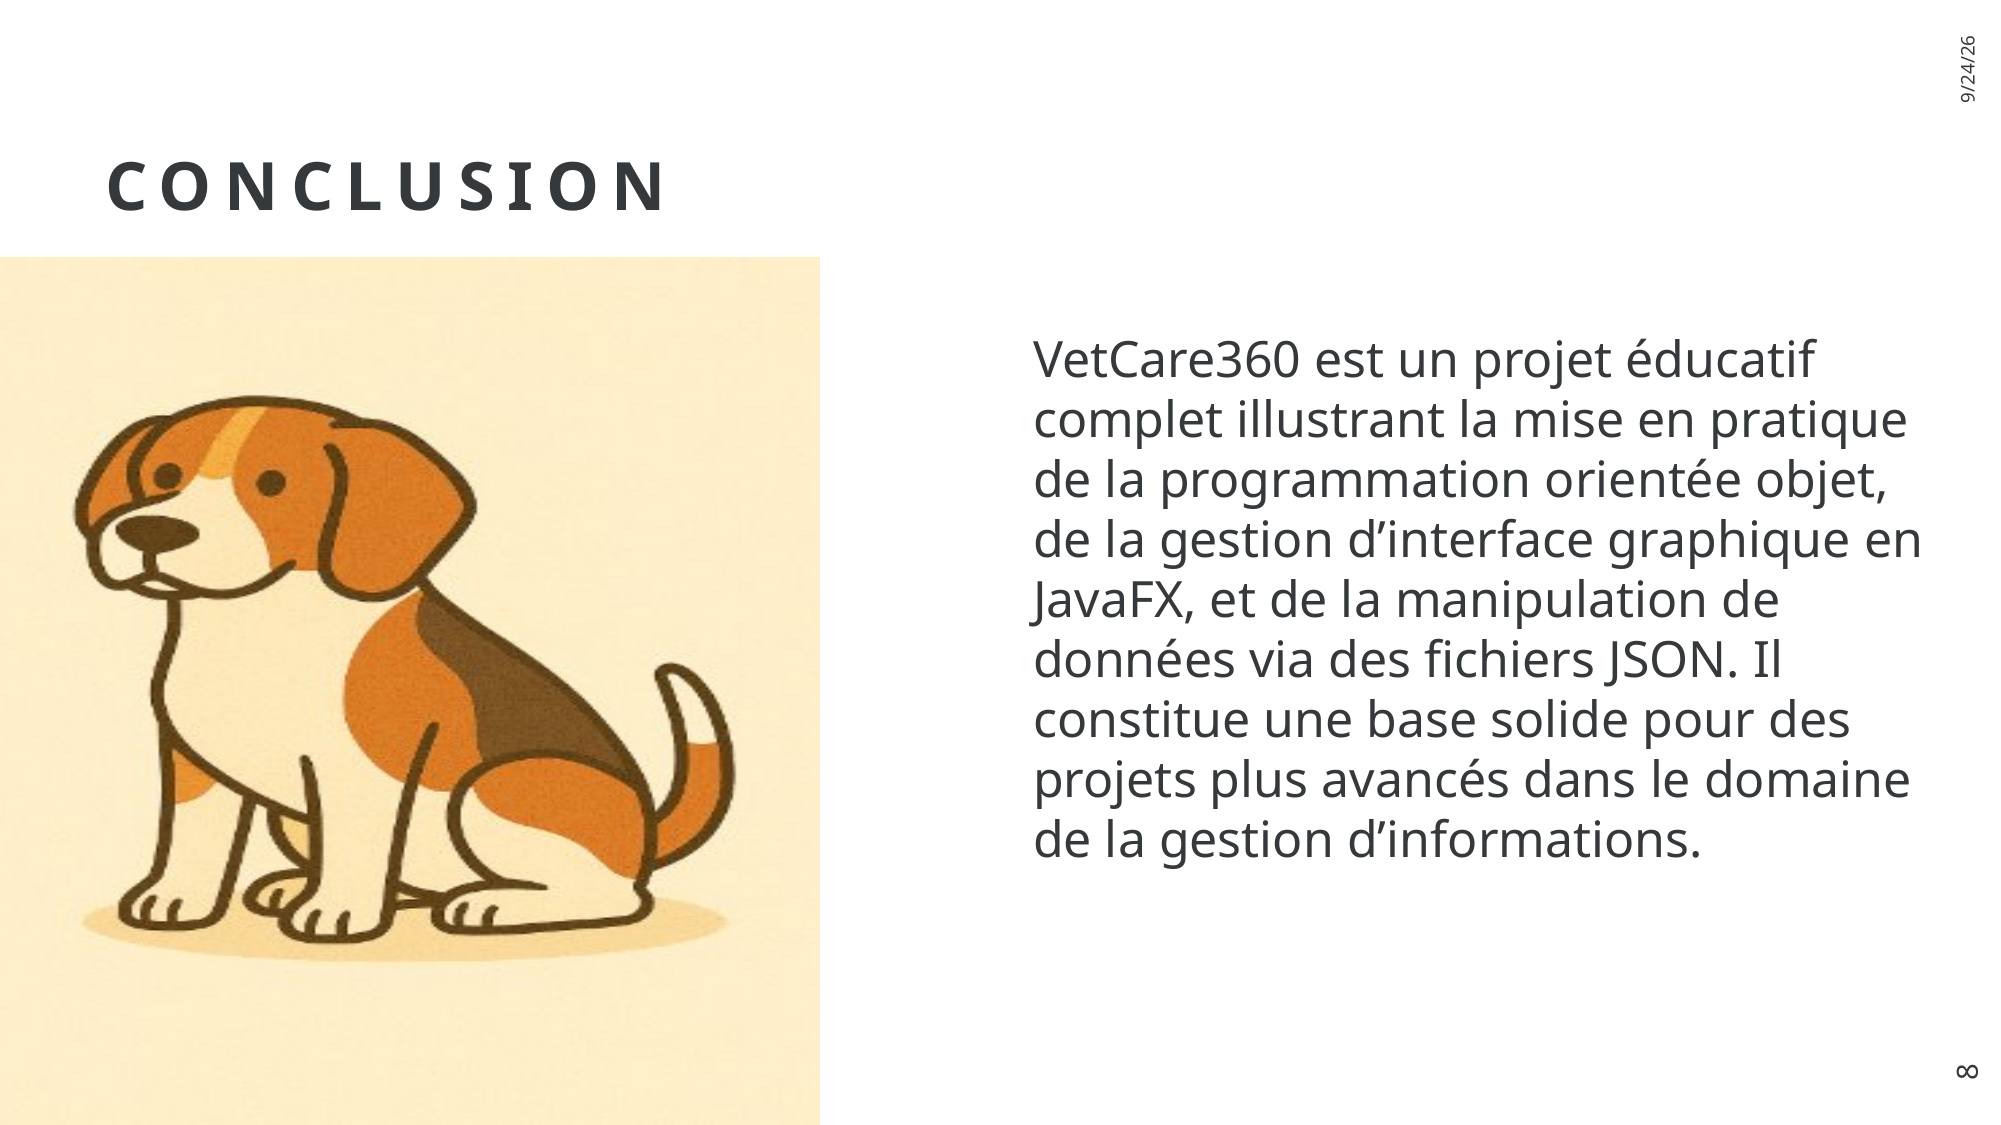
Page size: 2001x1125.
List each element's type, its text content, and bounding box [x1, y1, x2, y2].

picture [0, 257, 820, 1125]
title Conclusion [90, 104, 1844, 259]
slide_number 13 [1937, 1019, 2000, 1125]
list VetCare360 est un projet éducatif complet illustrant la mise en pratique de la programmation orientée objet, de la gestion d’interface graphique en JavaFX, et de la manipulation de données via des fichiers JSON. Il constitue une base solide pour des projets plus avancés dans le domaine de la gestion d’informations. [1018, 326, 1929, 1020]
slide_number 2/27/2025 [1937, 0, 2000, 139]
